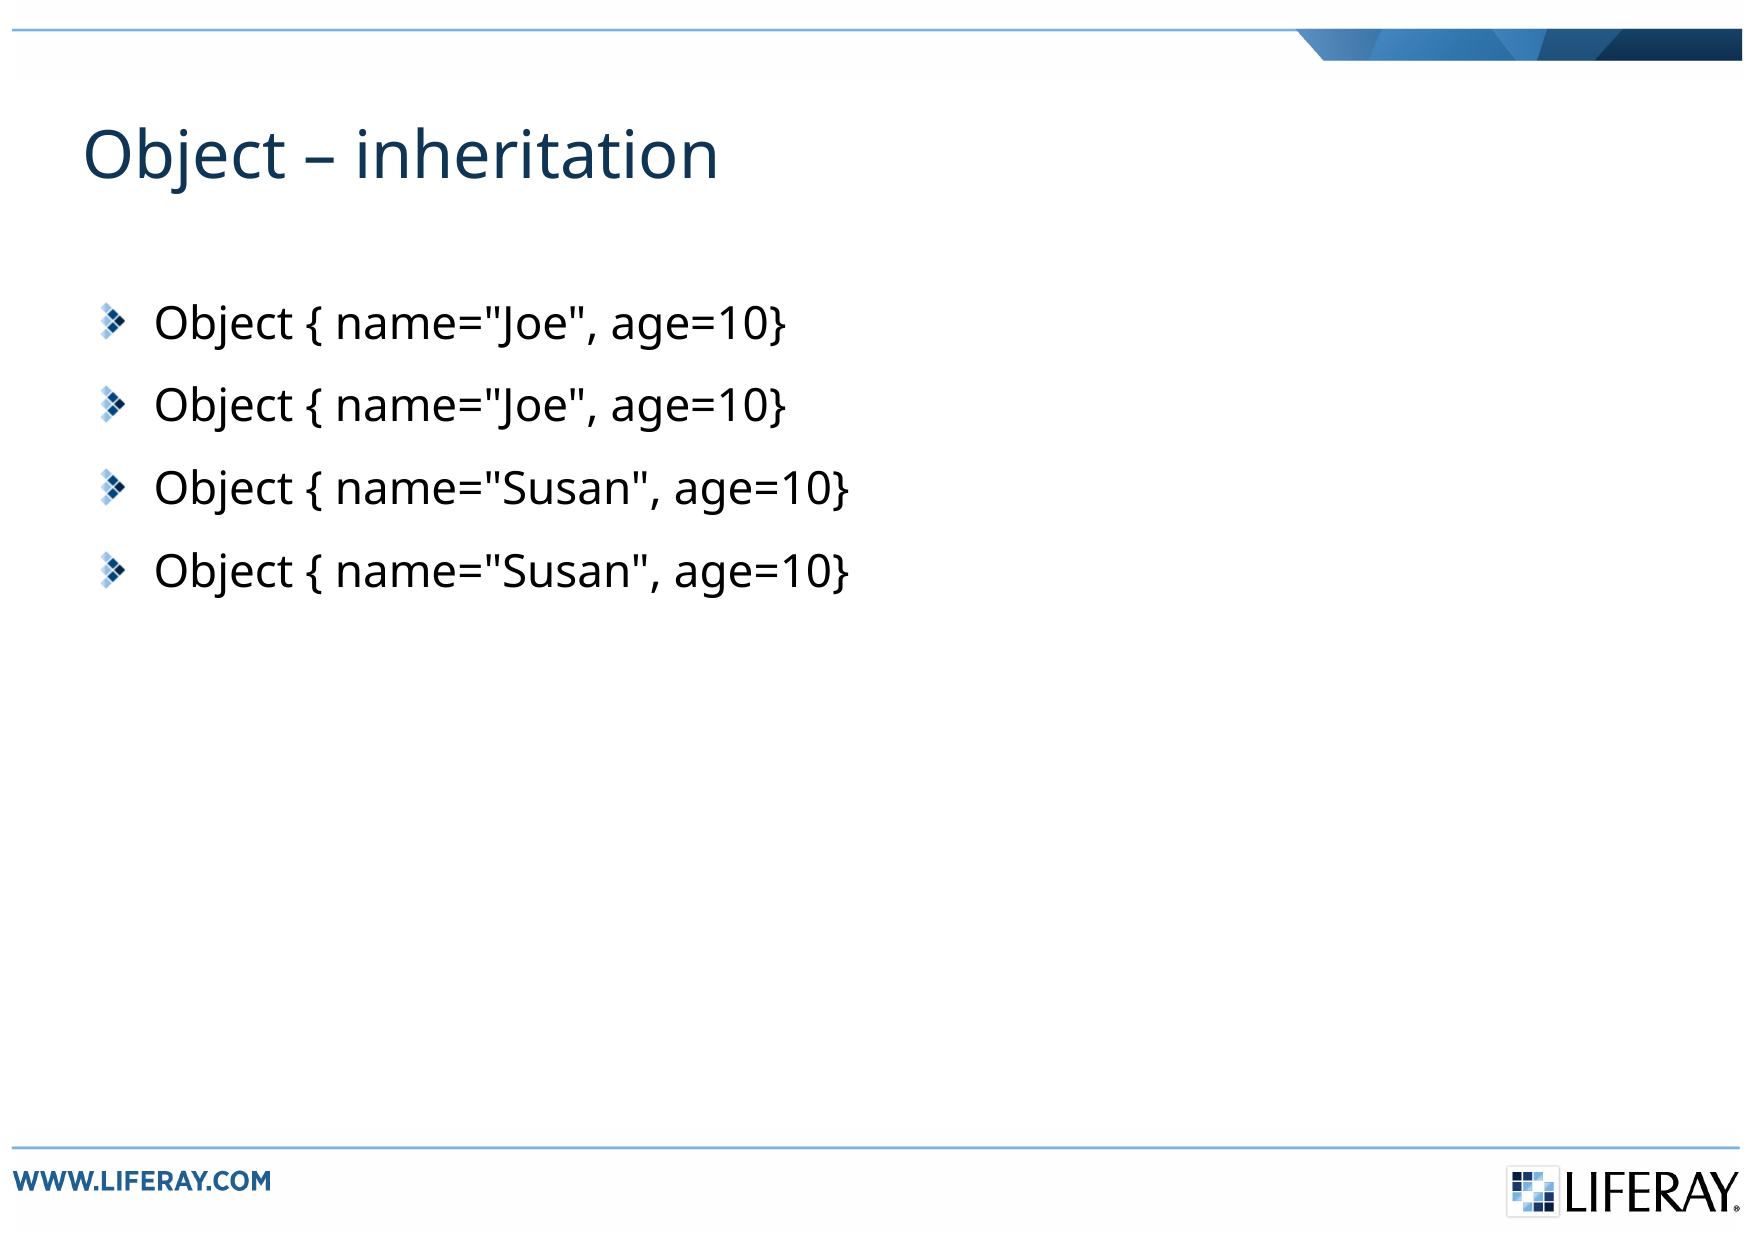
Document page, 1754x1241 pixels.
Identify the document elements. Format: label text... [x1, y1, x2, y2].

picture [12, 0, 1743, 84]
list Object { name="Joe", age=10} Object { name="Joe", age=10} Object { name="Susan", age=10} Object { name="Susan", age=10} [82, 290, 1571, 1010]
picture [10, 1124, 1741, 1234]
title Object – inheritation [82, 49, 1571, 257]
